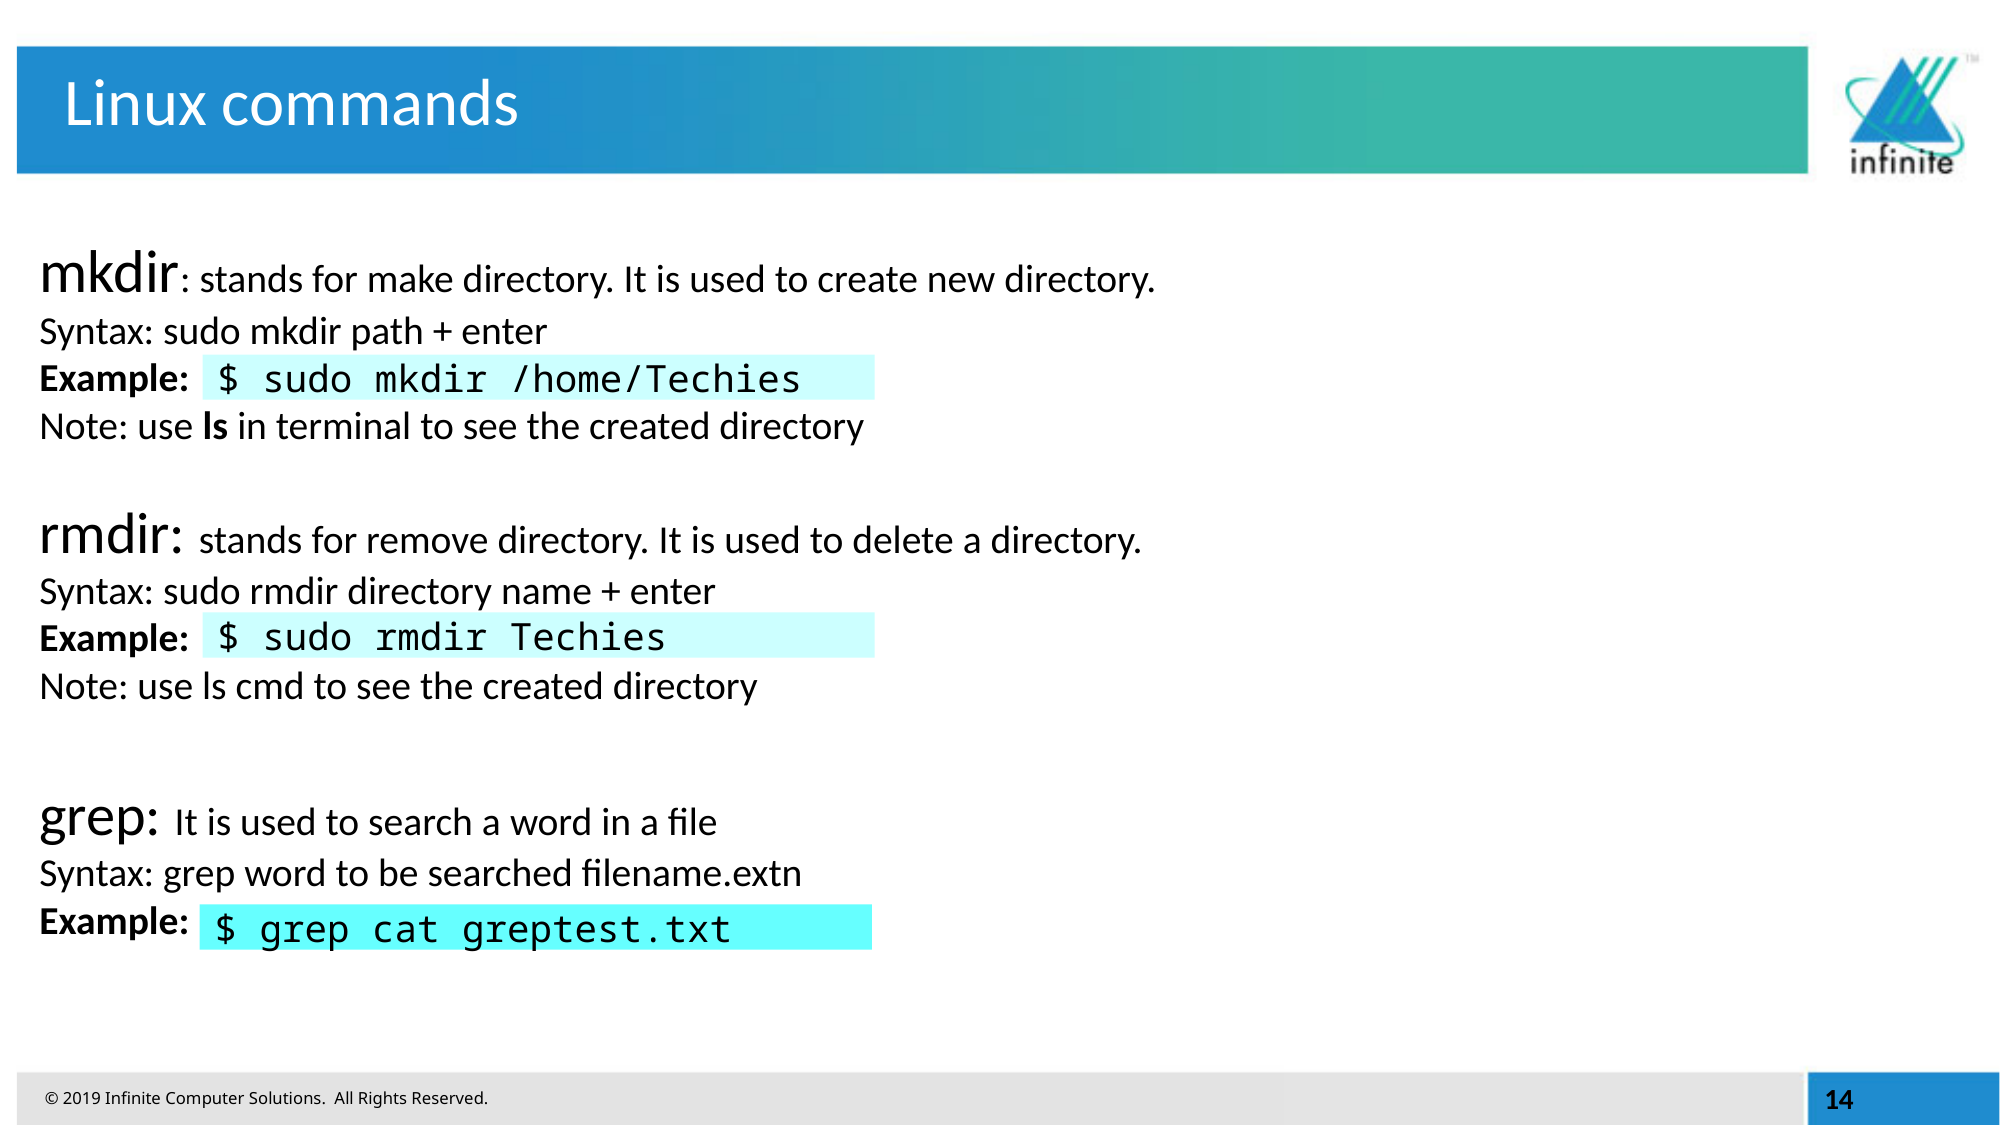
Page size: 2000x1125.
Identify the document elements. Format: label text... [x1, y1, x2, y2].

text_box $ sudo rmdir Techies [202, 612, 875, 658]
text_box mkdir: stands for make directory. It is used to create new directory. Syntax: sudo mkdir path + enter Example: Note: use ls in terminal to see the created directory rmdir: stands for remove directory. It is used to delete a directory. Syntax: sudo rmdir directory name + enter Example: Note: use ls cmd to see the created directory grep: It is used to search a word in a file Syntax: grep word to be searched filename.extn Example: [24, 224, 1813, 1125]
slide_number <number> [1813, 1073, 2000, 1125]
title Linux commands [49, 51, 1913, 182]
text_box $ grep cat greptest.txt [199, 904, 872, 950]
text_box $ sudo mkdir /home/Techies [202, 354, 875, 400]
picture [16, 0, 2000, 1125]
